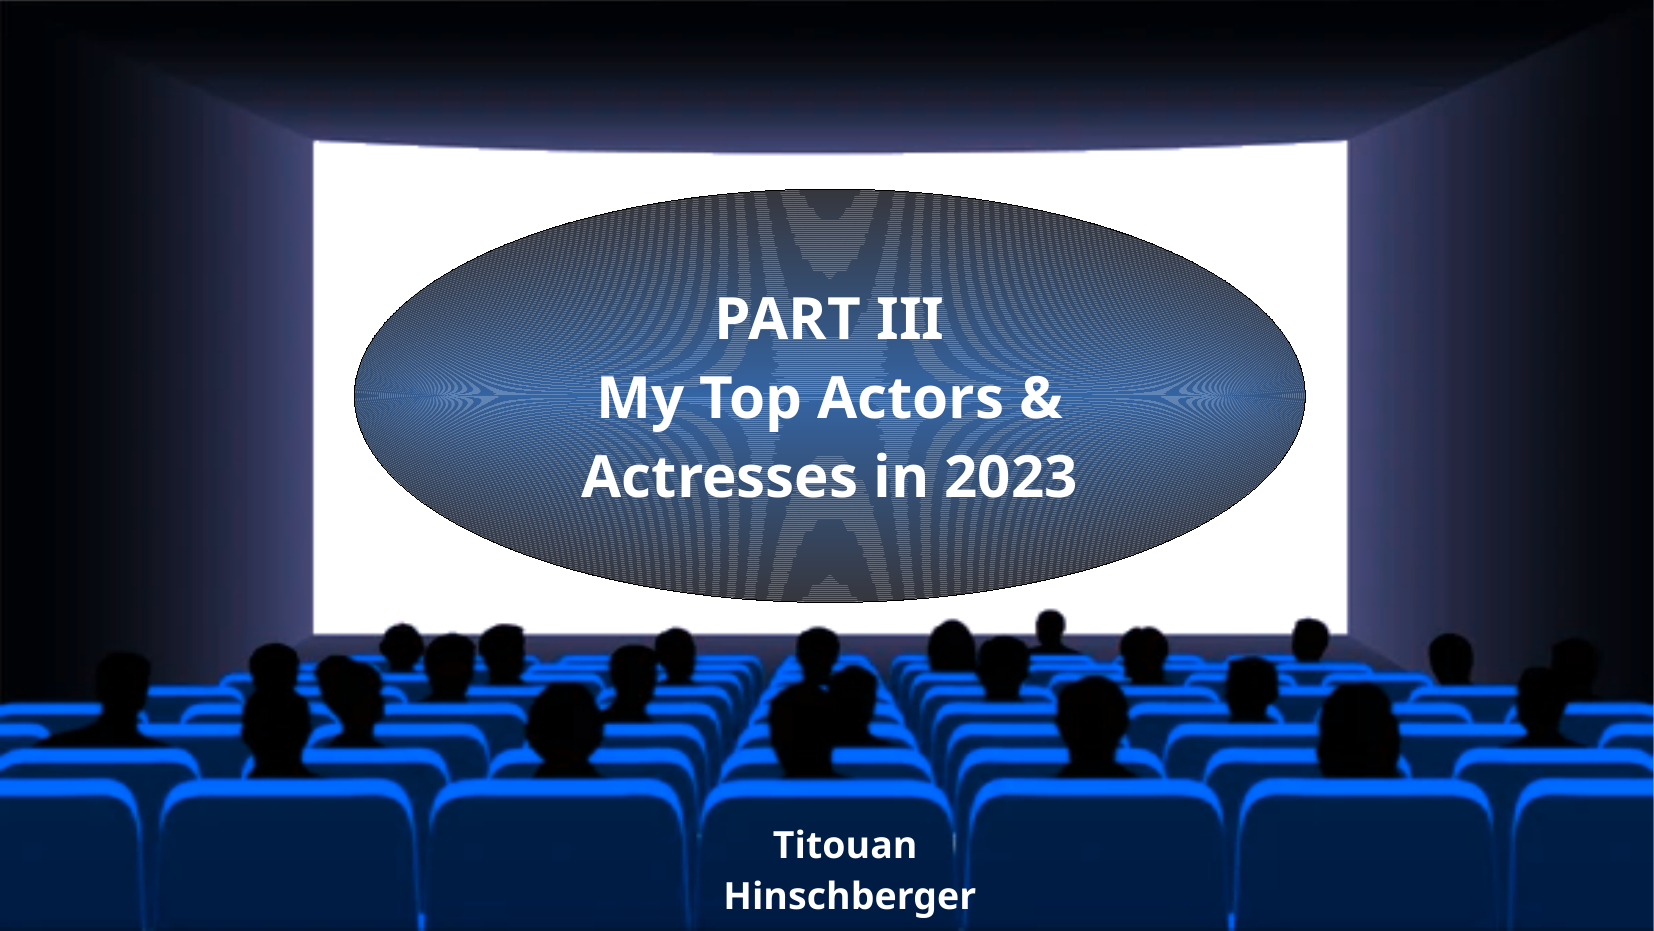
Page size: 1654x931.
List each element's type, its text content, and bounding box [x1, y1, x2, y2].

text_box PART III My Top Actors & Actresses in 2023 [354, 189, 1306, 603]
picture [0, 0, 1654, 931]
